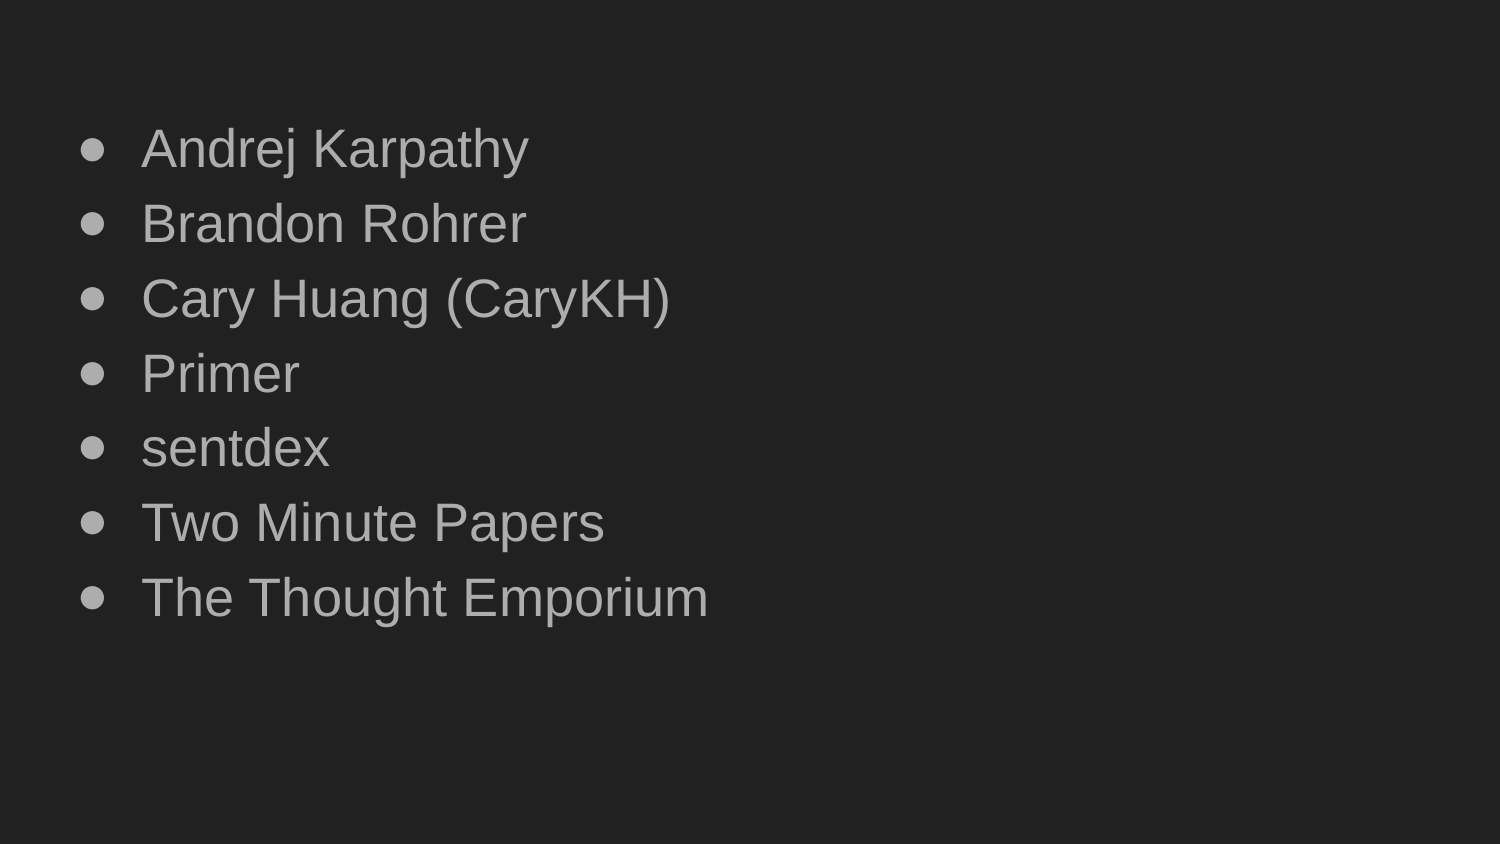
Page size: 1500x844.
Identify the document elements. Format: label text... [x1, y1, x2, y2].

list Andrej Karpathy Brandon Rohrer Cary Huang (CaryKH) Primer sentdex Two Minute Papers The Thought Emporium [51, 89, 1449, 750]
